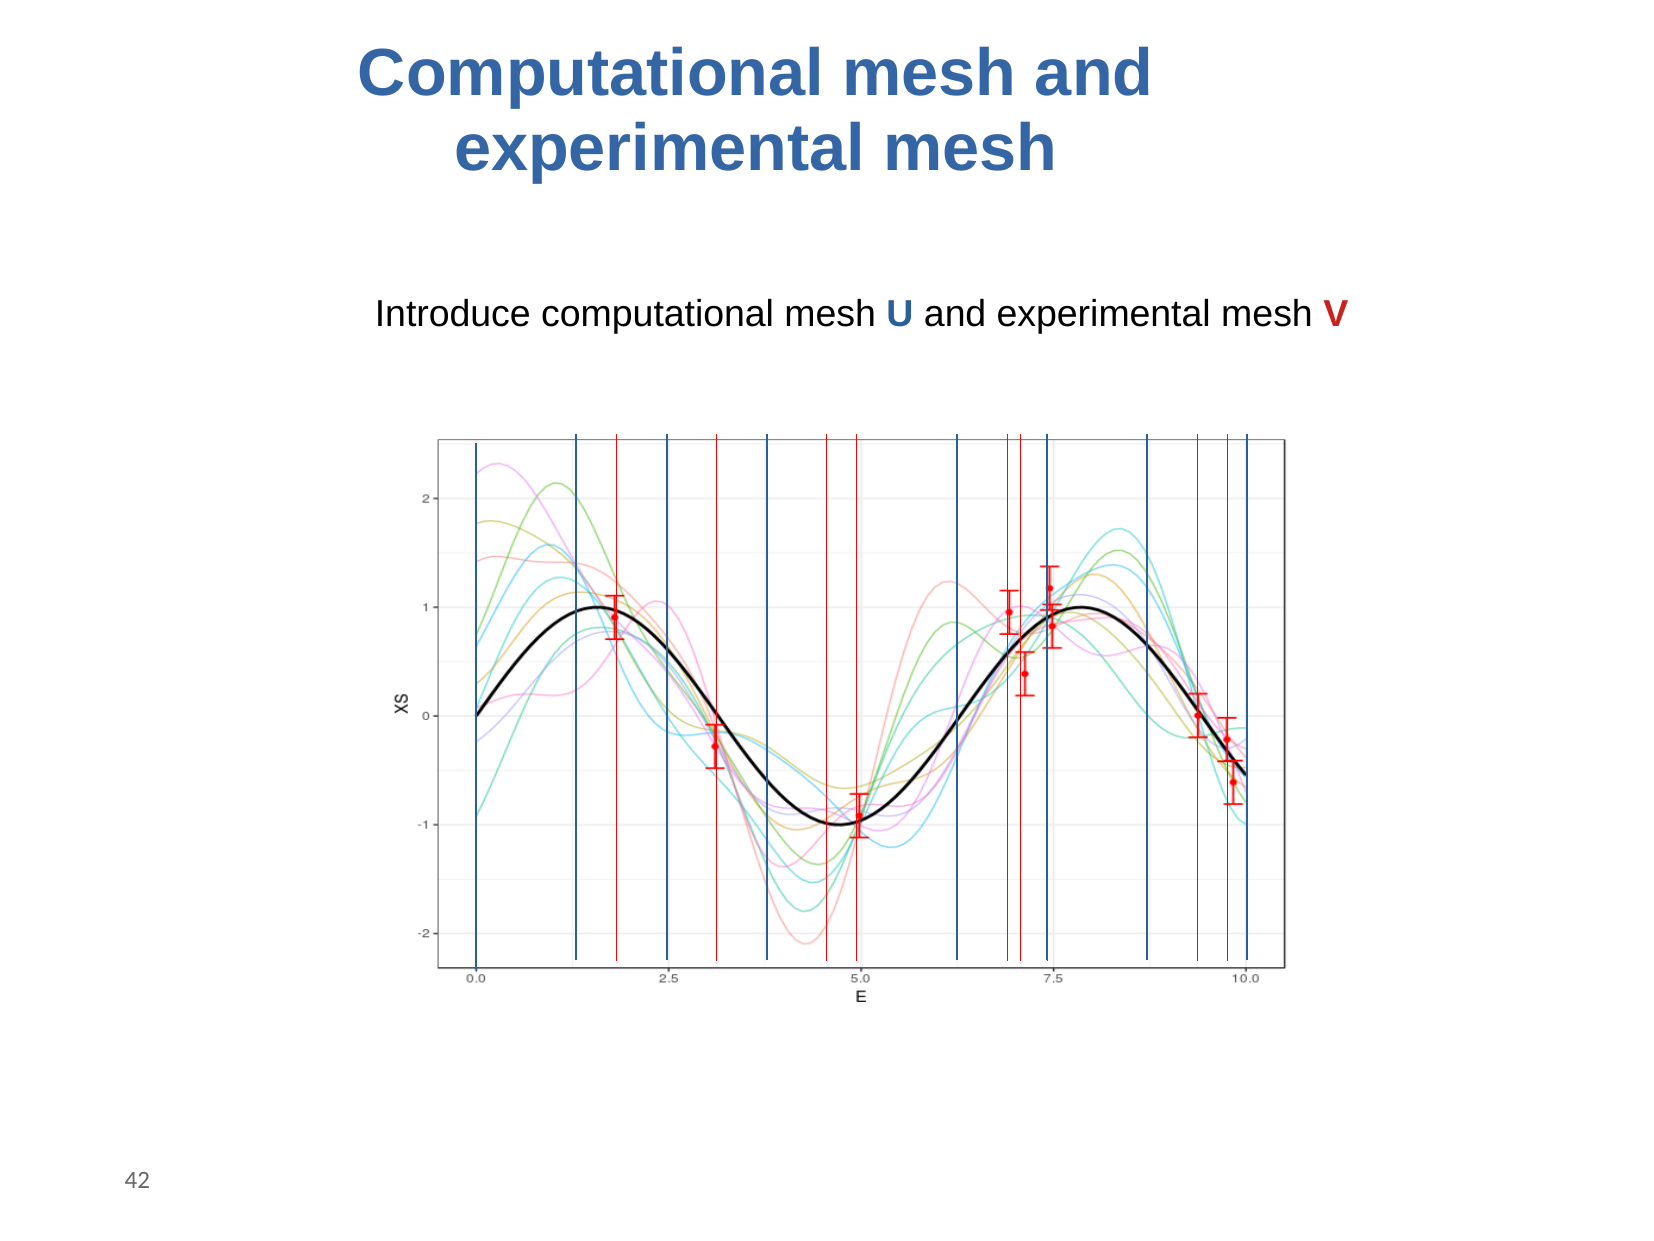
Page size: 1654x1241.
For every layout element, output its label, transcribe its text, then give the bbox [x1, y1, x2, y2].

title Computational mesh and experimental mesh [147, 5, 1365, 213]
picture [390, 434, 1291, 1006]
text_box Introduce computational mesh U and experimental mesh V [360, 285, 1364, 384]
